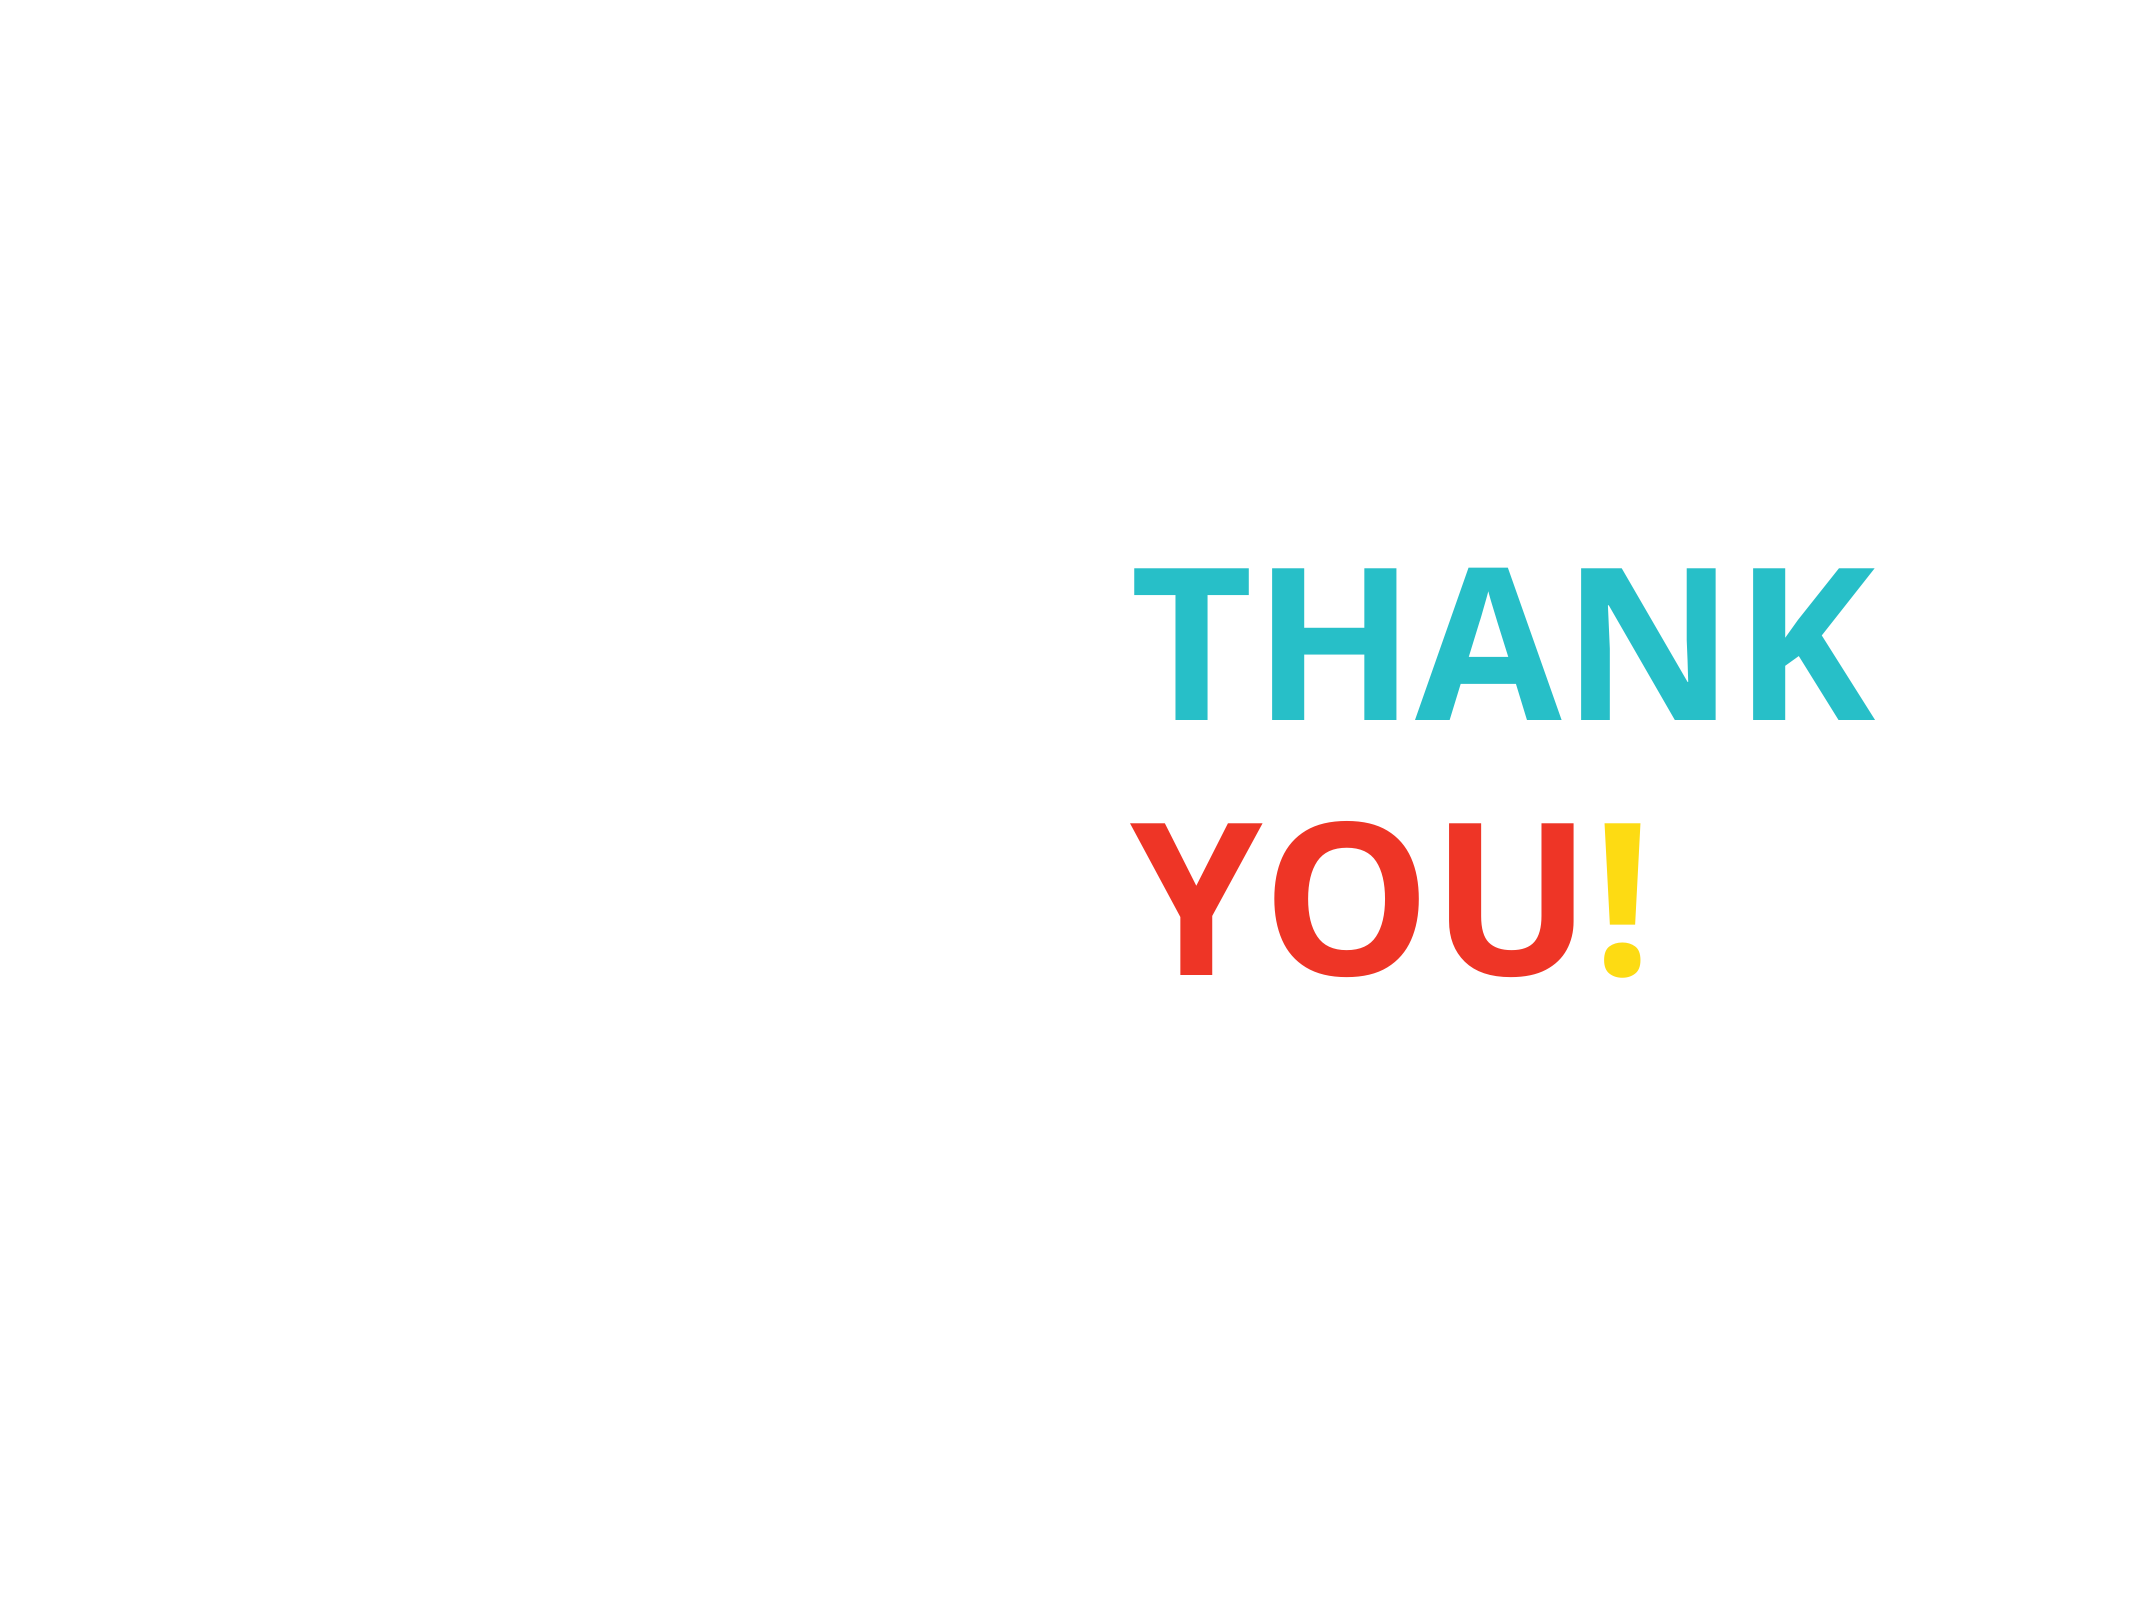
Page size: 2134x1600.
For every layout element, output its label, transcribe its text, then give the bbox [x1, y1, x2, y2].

text_box THANK YOU! [1308, 848, 1385, 930]
text_box THANK YOU! [1120, 508, 2096, 930]
